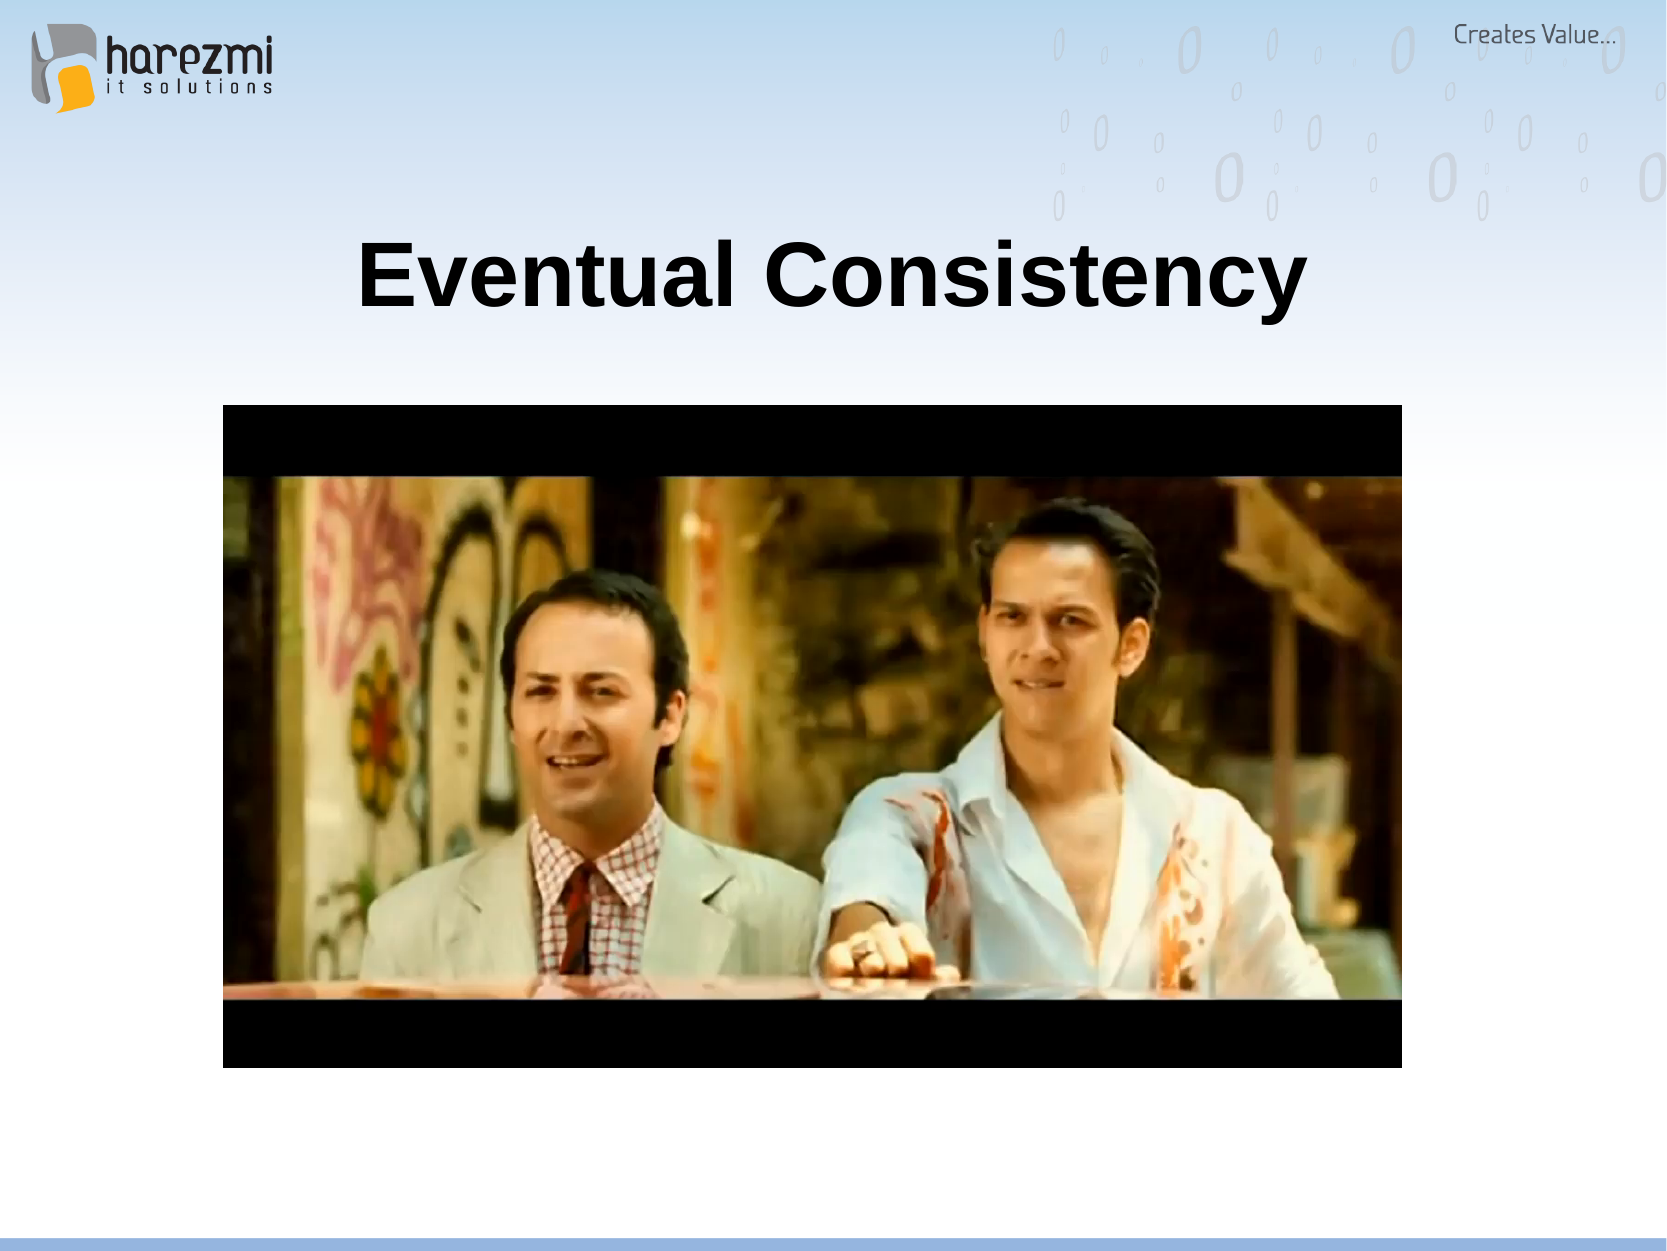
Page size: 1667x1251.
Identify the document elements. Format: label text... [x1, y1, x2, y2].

text_box Eventual Consistency [83, 167, 1584, 377]
text_box [222, 405, 1403, 1069]
picture [0, 0, 1667, 1251]
